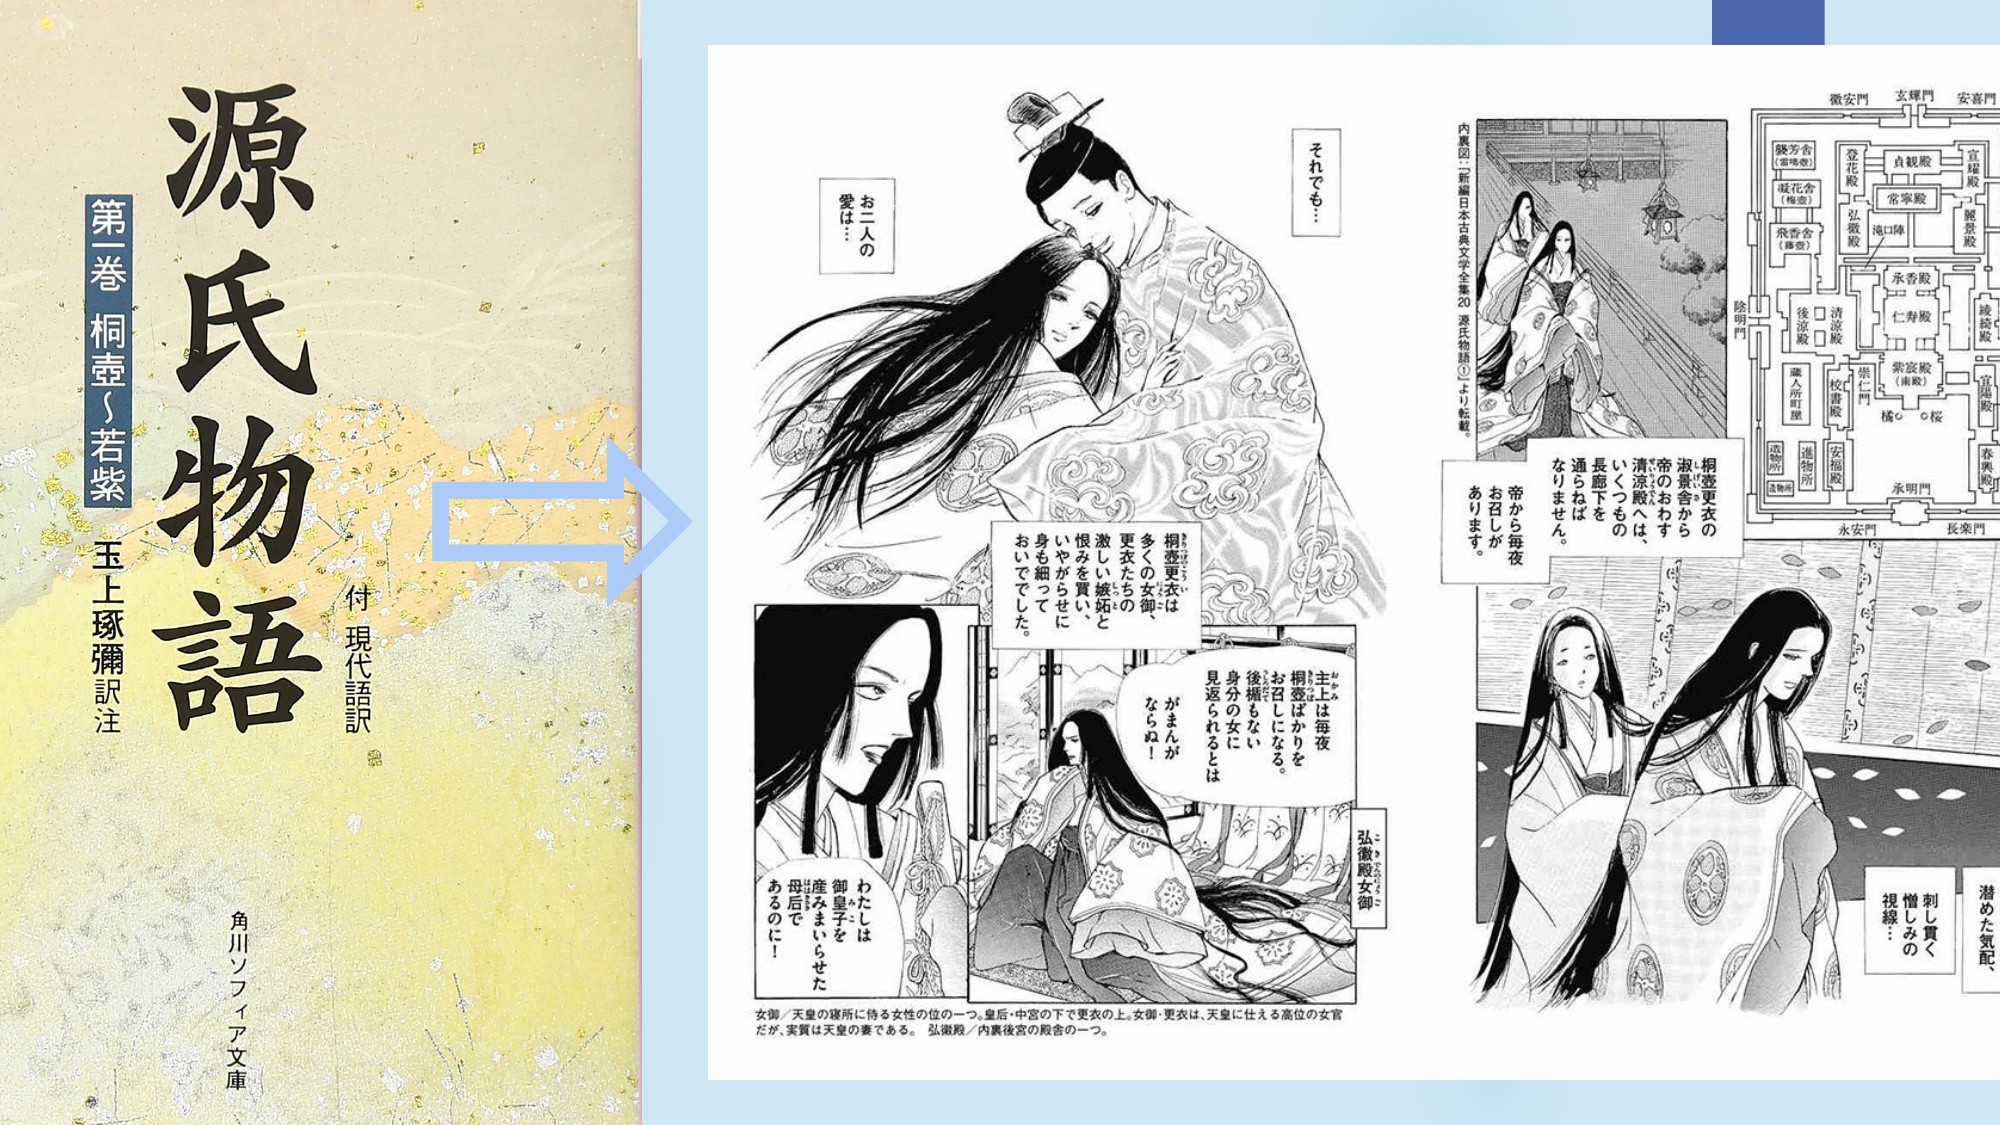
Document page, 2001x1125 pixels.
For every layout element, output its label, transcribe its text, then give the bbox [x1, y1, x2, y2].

picture [0, 0, 663, 1125]
title ⇨ [405, 277, 2000, 591]
picture [708, 591, 2000, 1125]
picture [708, 0, 2000, 277]
